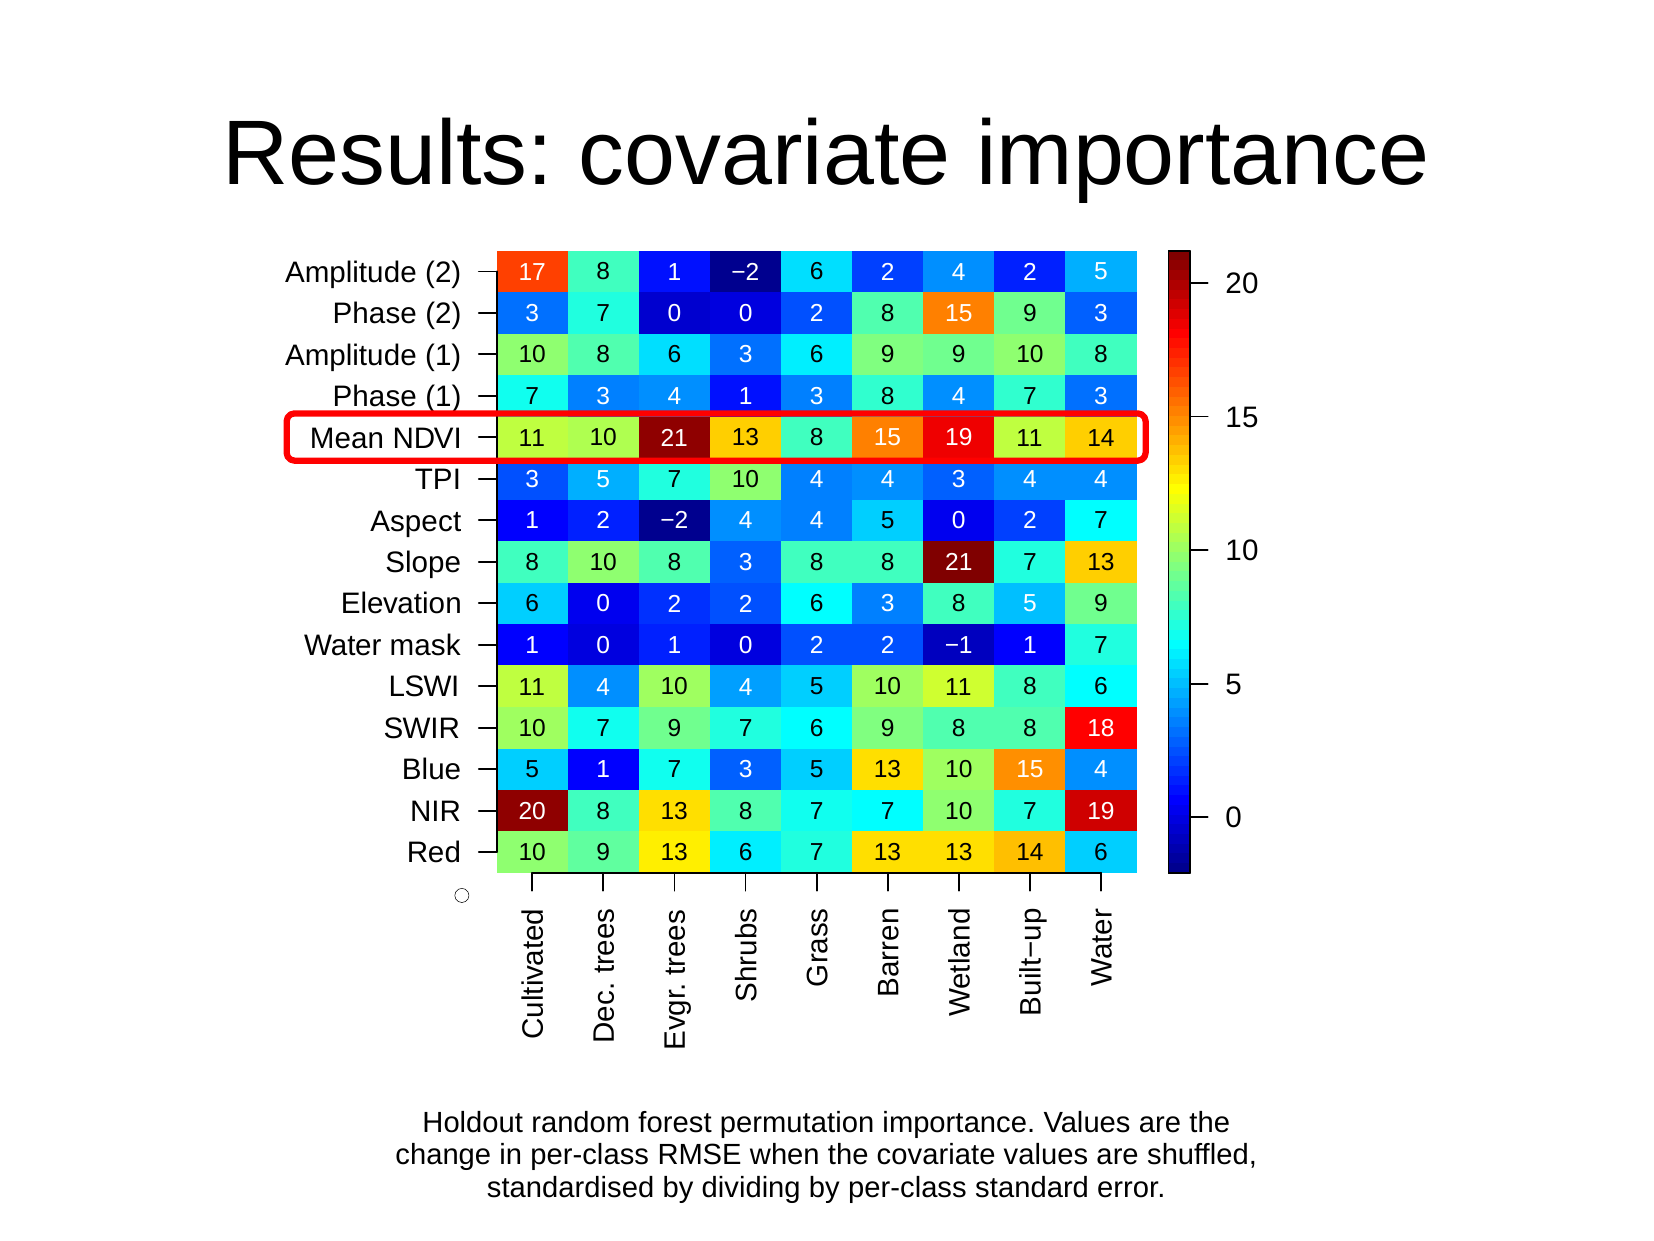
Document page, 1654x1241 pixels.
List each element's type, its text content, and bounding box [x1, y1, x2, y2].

picture [290, 417, 1142, 457]
text_box Holdout random forest permutation importance. Values are the change in per-class RMSE when the covariate values are shuffled, standardised by dividing by per-class standard error. [366, 1098, 1288, 1212]
picture [284, 257, 1259, 1052]
title Results: covariate importance [82, 49, 1571, 257]
